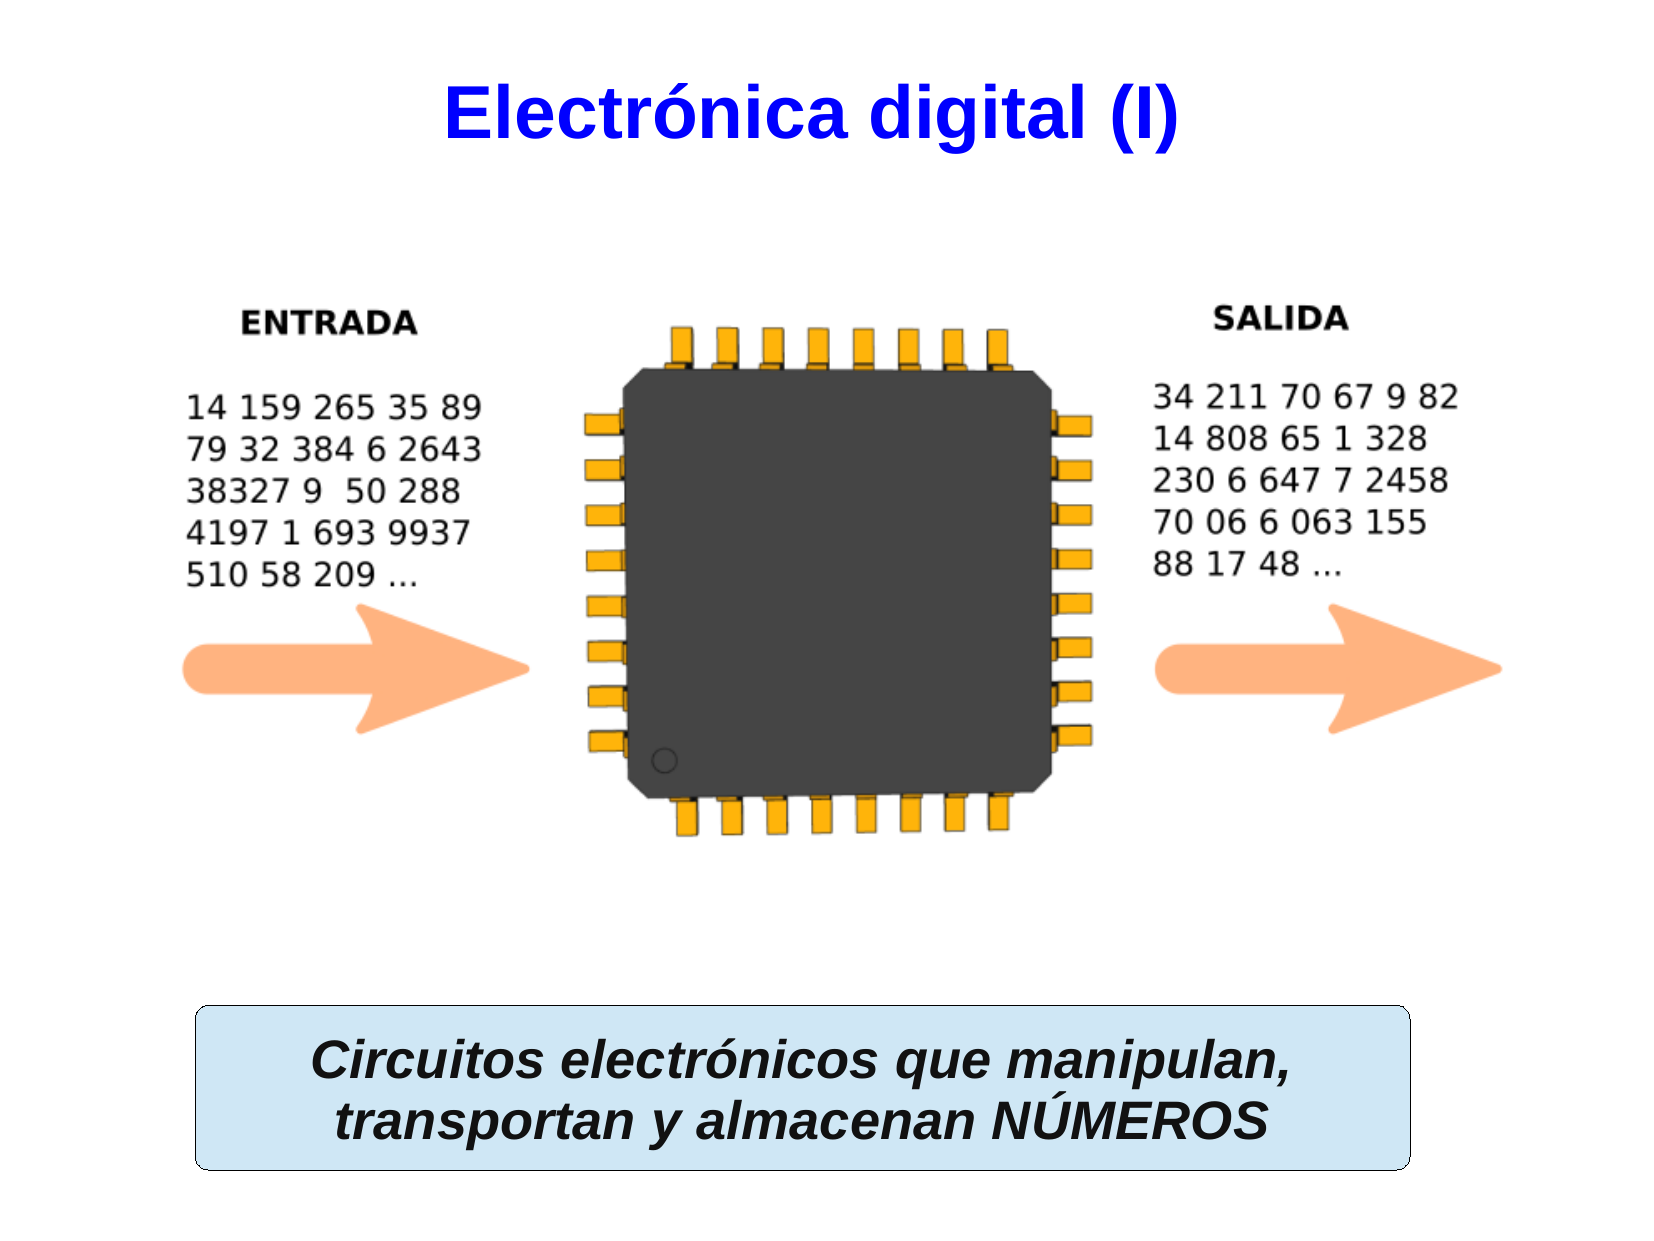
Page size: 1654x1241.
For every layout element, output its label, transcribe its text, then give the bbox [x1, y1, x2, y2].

text_box Electrónica digital (I) [64, 59, 1561, 166]
text_box [197, 1005, 1408, 1011]
text_box Circuitos electrónicos que manipulan, transportan y almacenan NÚMEROS [195, 1011, 1411, 1171]
picture [124, 254, 1546, 874]
